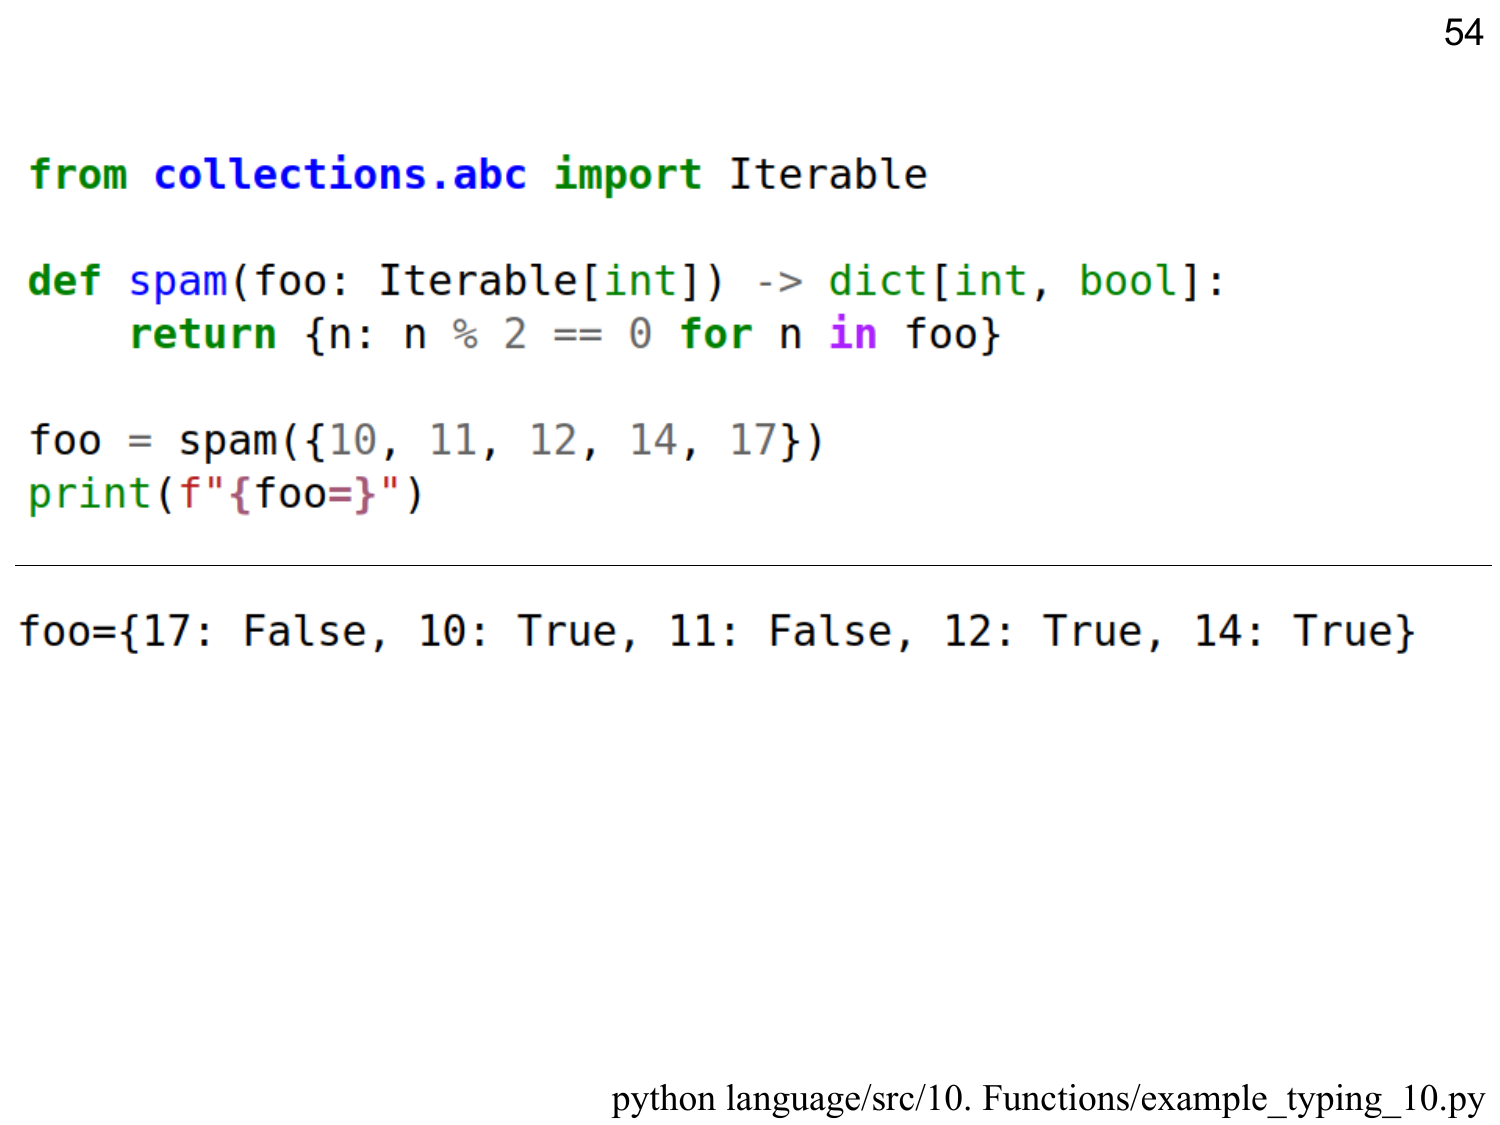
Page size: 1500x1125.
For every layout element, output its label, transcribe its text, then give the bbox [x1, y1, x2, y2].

picture [17, 139, 1234, 536]
text_box python language/src/10. Functions/example_typing_10.py [611, 1065, 1500, 1125]
picture [11, 597, 1428, 673]
